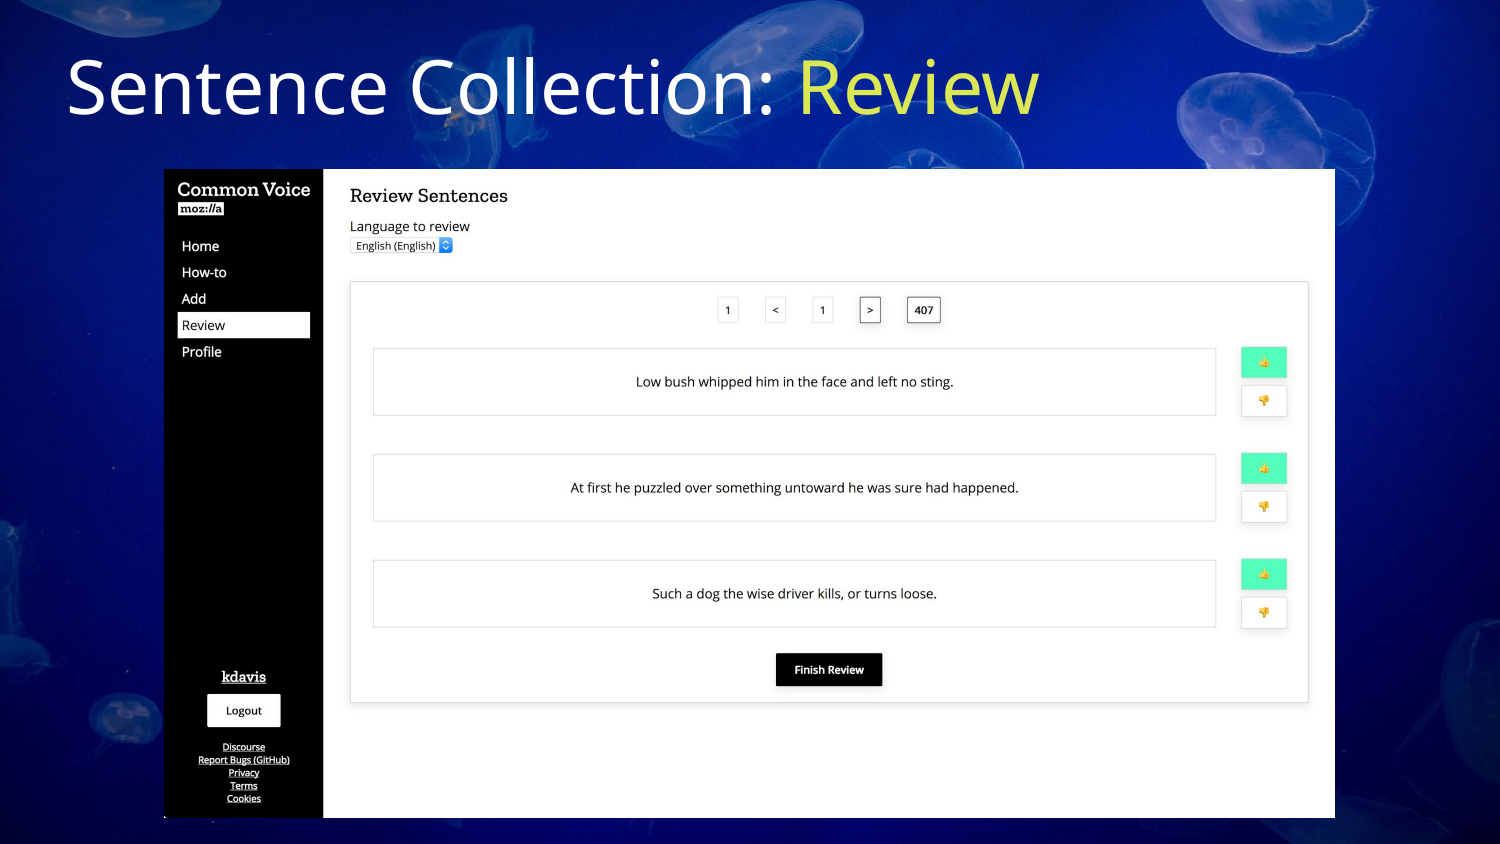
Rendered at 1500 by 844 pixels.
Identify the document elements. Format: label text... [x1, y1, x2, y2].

picture [0, 0, 1500, 844]
title Sentence Collection: Review [51, 33, 1492, 145]
